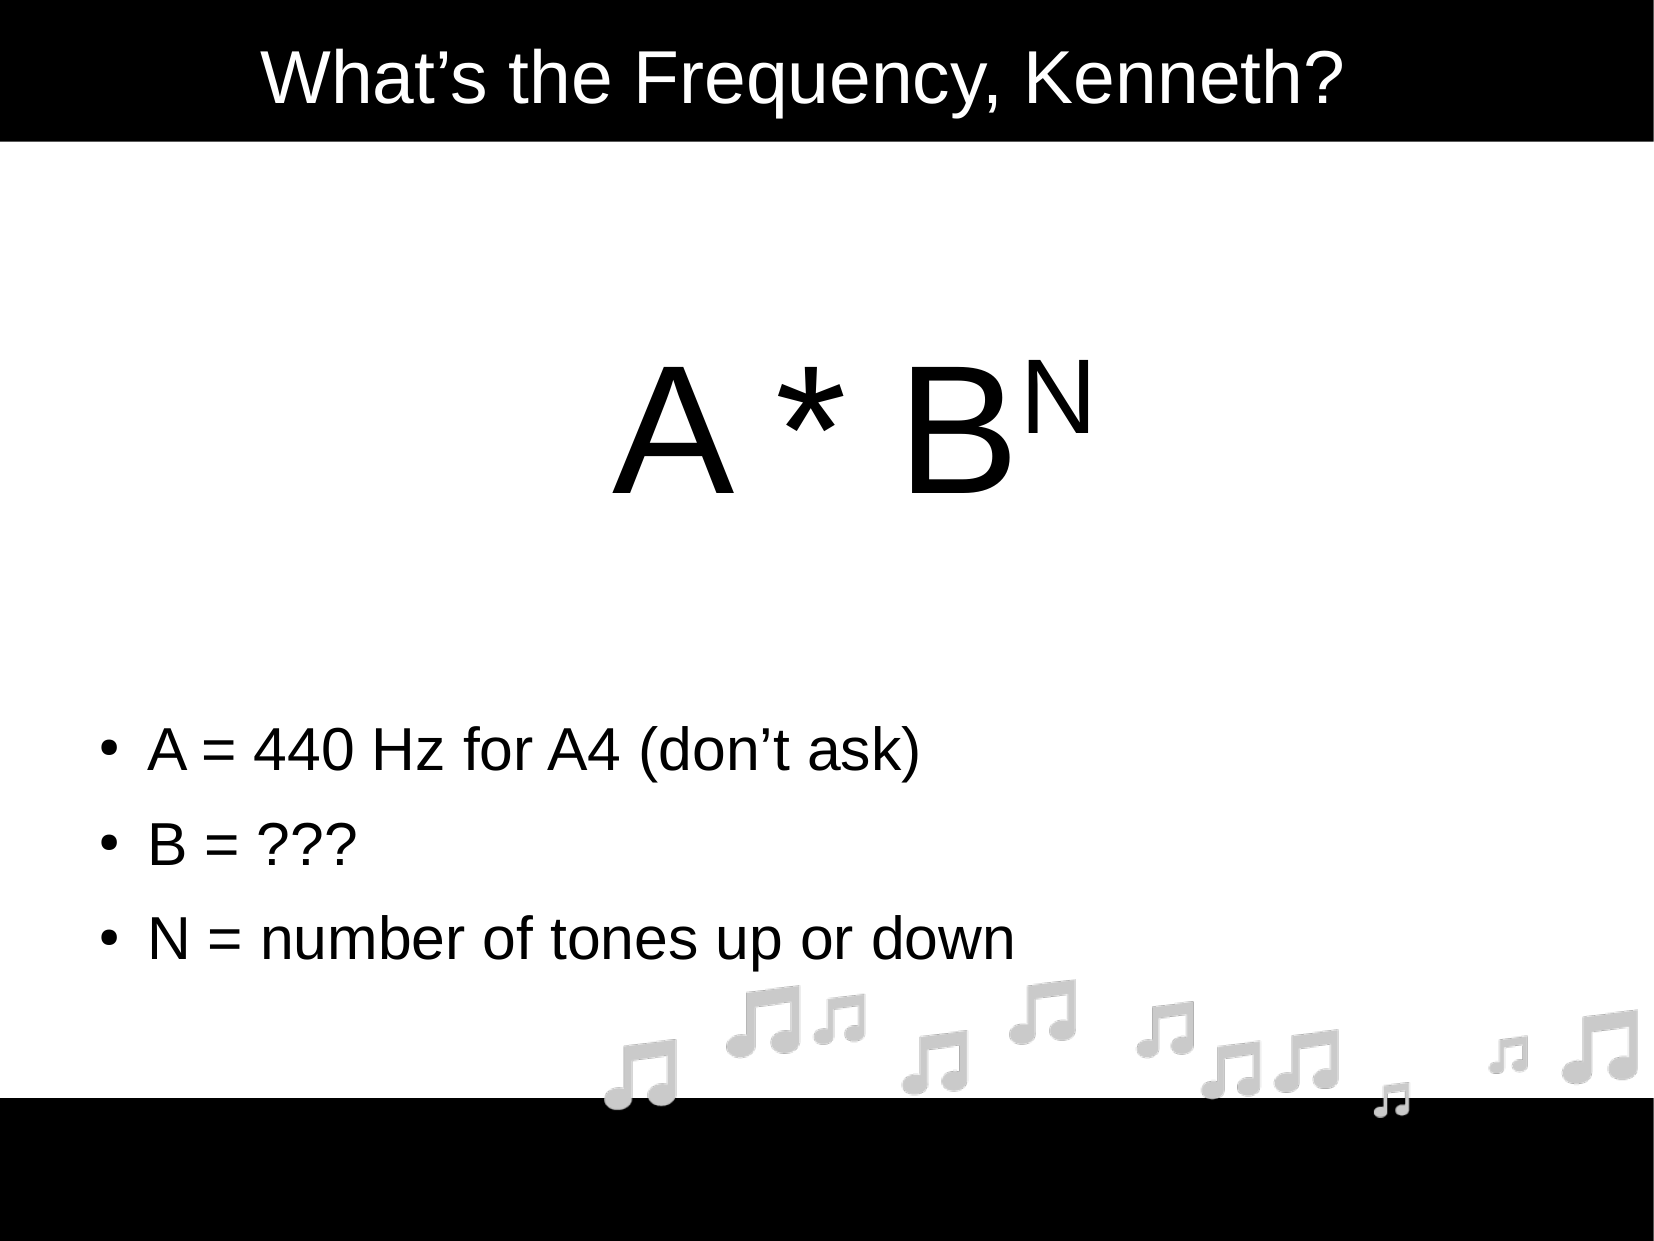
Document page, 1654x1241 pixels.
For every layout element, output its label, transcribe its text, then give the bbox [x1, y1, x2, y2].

title What’s the Frequency, Kenneth? [59, 8, 1548, 148]
text_box A * BN [135, 320, 1576, 541]
list A = 440 Hz for A4 (don’t ask) B = ??? N = number of tones up or down [82, 715, 1571, 976]
